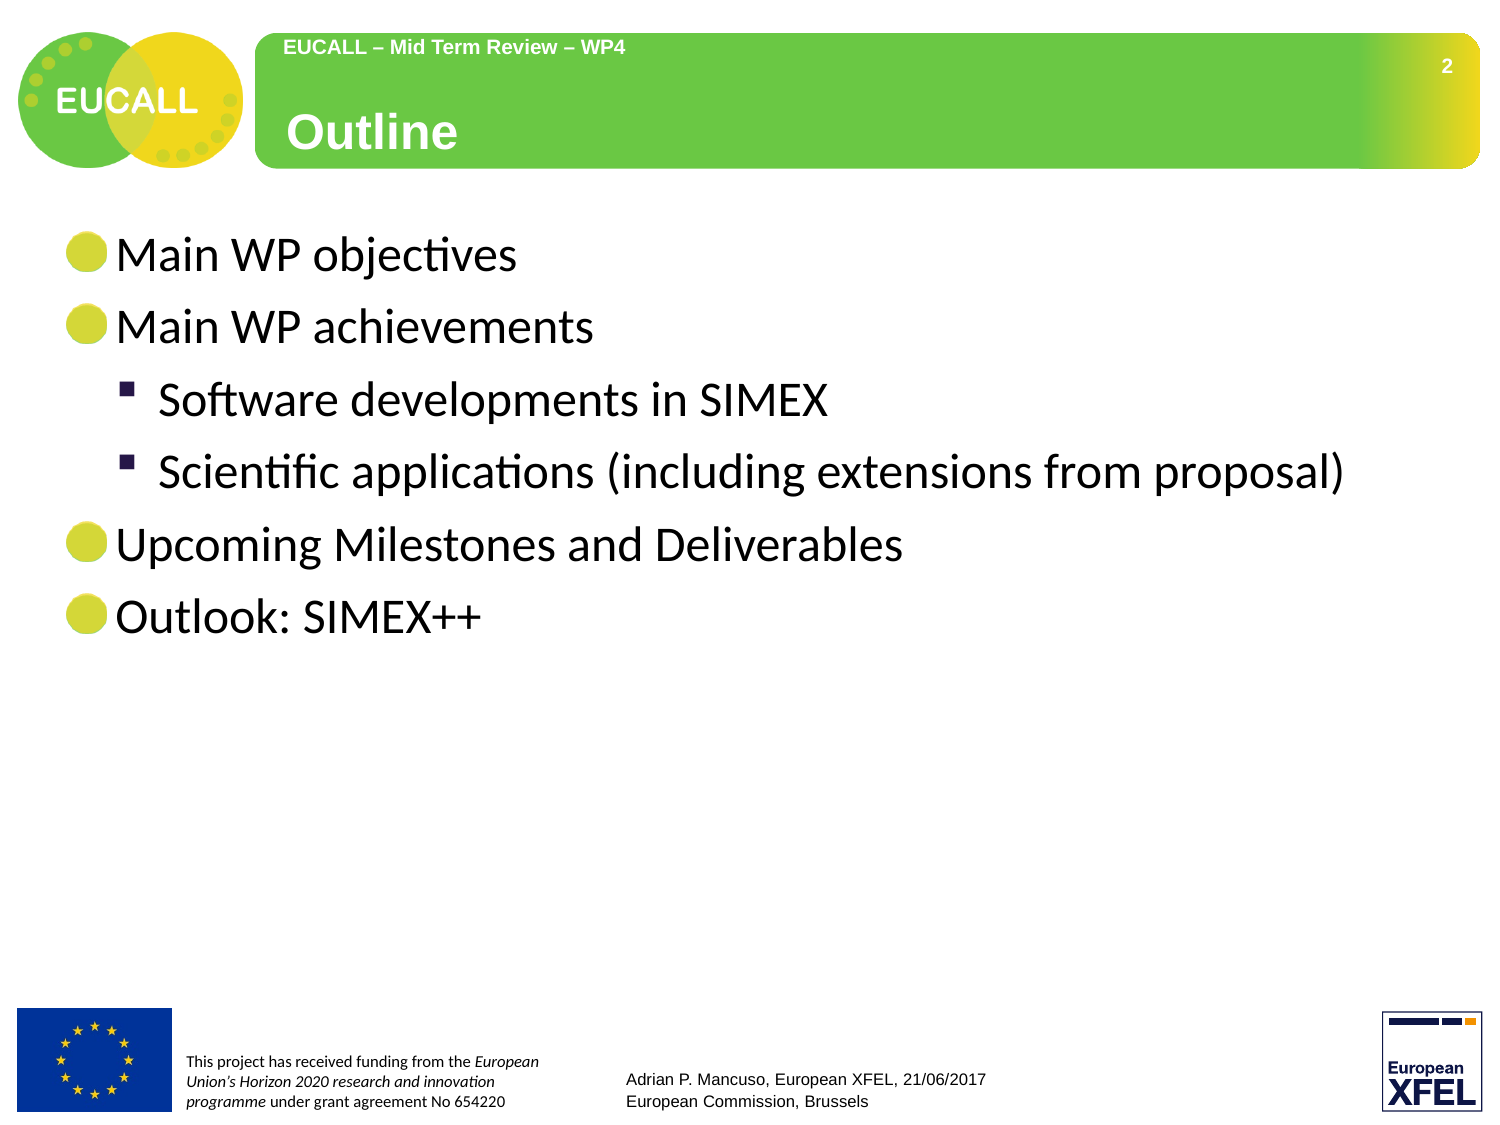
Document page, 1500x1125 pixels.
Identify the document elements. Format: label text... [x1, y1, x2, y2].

picture [18, 32, 243, 168]
picture [66, 593, 107, 634]
picture [17, 1008, 172, 1112]
text_box Outline [274, 98, 1469, 160]
text_box Main WP objectives Main WP achievements Software developments in SIMEX Scientific applications (including extensions from proposal) Upcoming Milestones and Deliverables Outlook: SIMEX++ [66, 221, 1375, 1031]
picture [66, 521, 107, 562]
picture [66, 231, 107, 272]
picture [66, 303, 107, 344]
